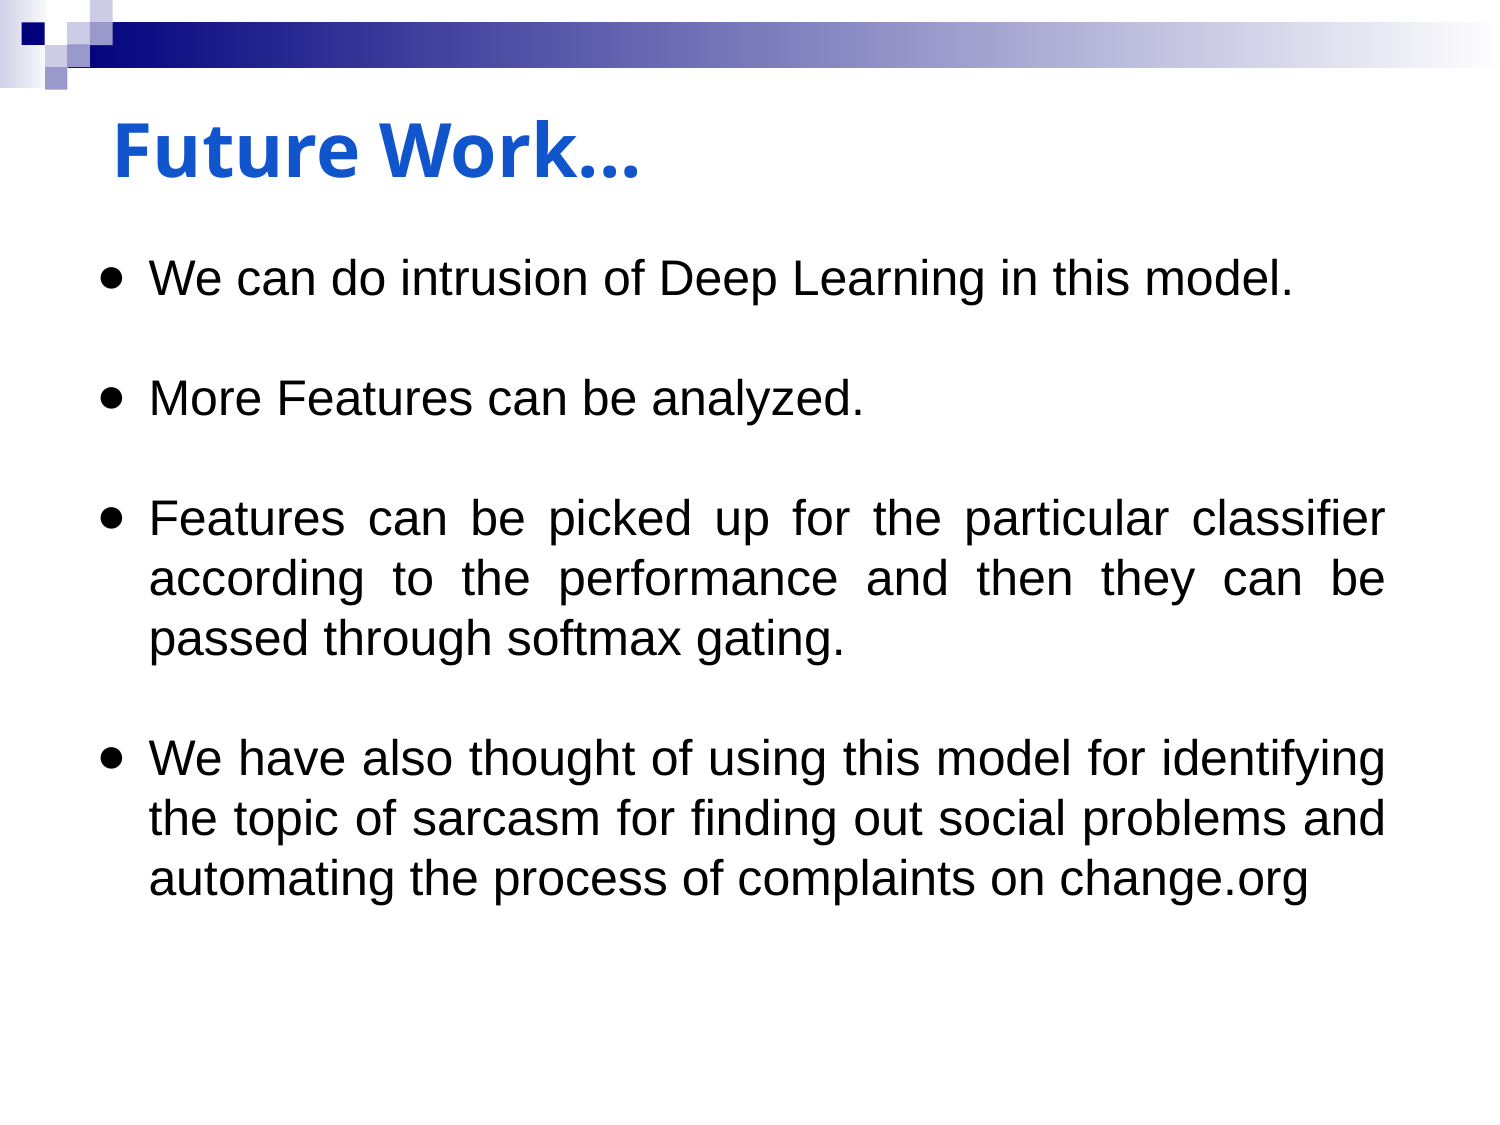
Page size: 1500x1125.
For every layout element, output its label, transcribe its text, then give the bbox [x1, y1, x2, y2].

text_box Future Work... [96, 87, 1364, 230]
text_box We can do intrusion of Deep Learning in this model. More Features can be analyzed. Features can be picked up for the particular classifier according to the performance and then they can be passed through softmax gating. We have also thought of using this model for identifying the topic of sarcasm for finding out social problems and automating the process of complaints on change.org [58, 230, 1402, 1003]
